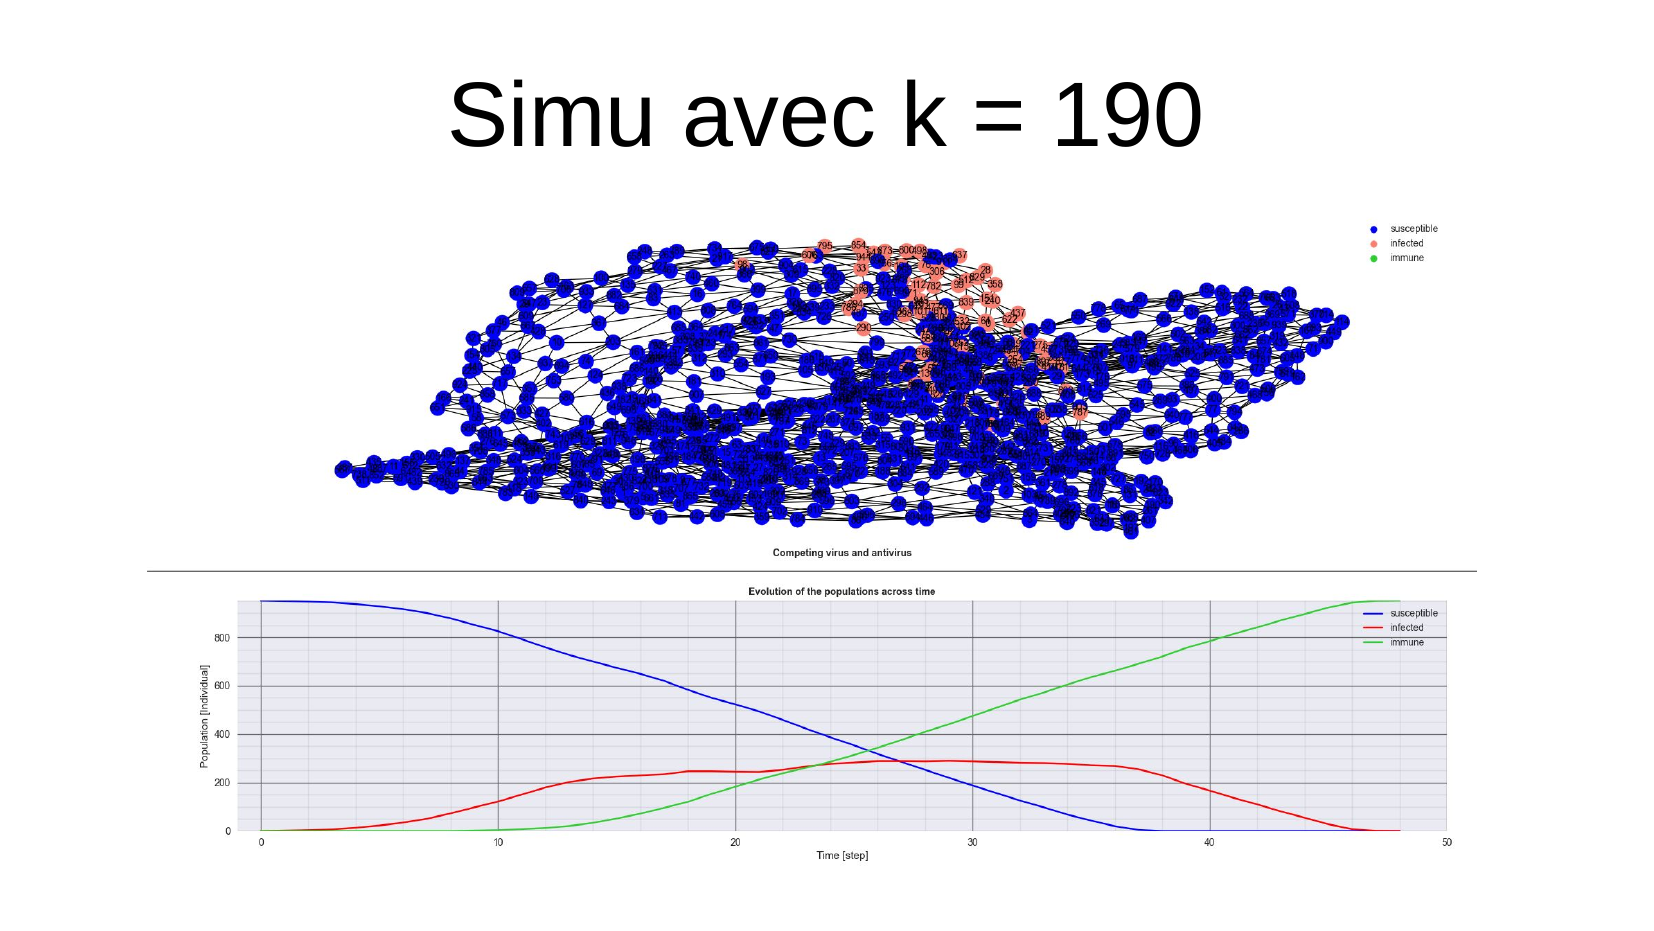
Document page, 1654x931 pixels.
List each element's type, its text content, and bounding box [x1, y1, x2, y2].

title Simu avec k = 190 [82, 37, 1571, 193]
picture [147, 206, 1477, 869]
